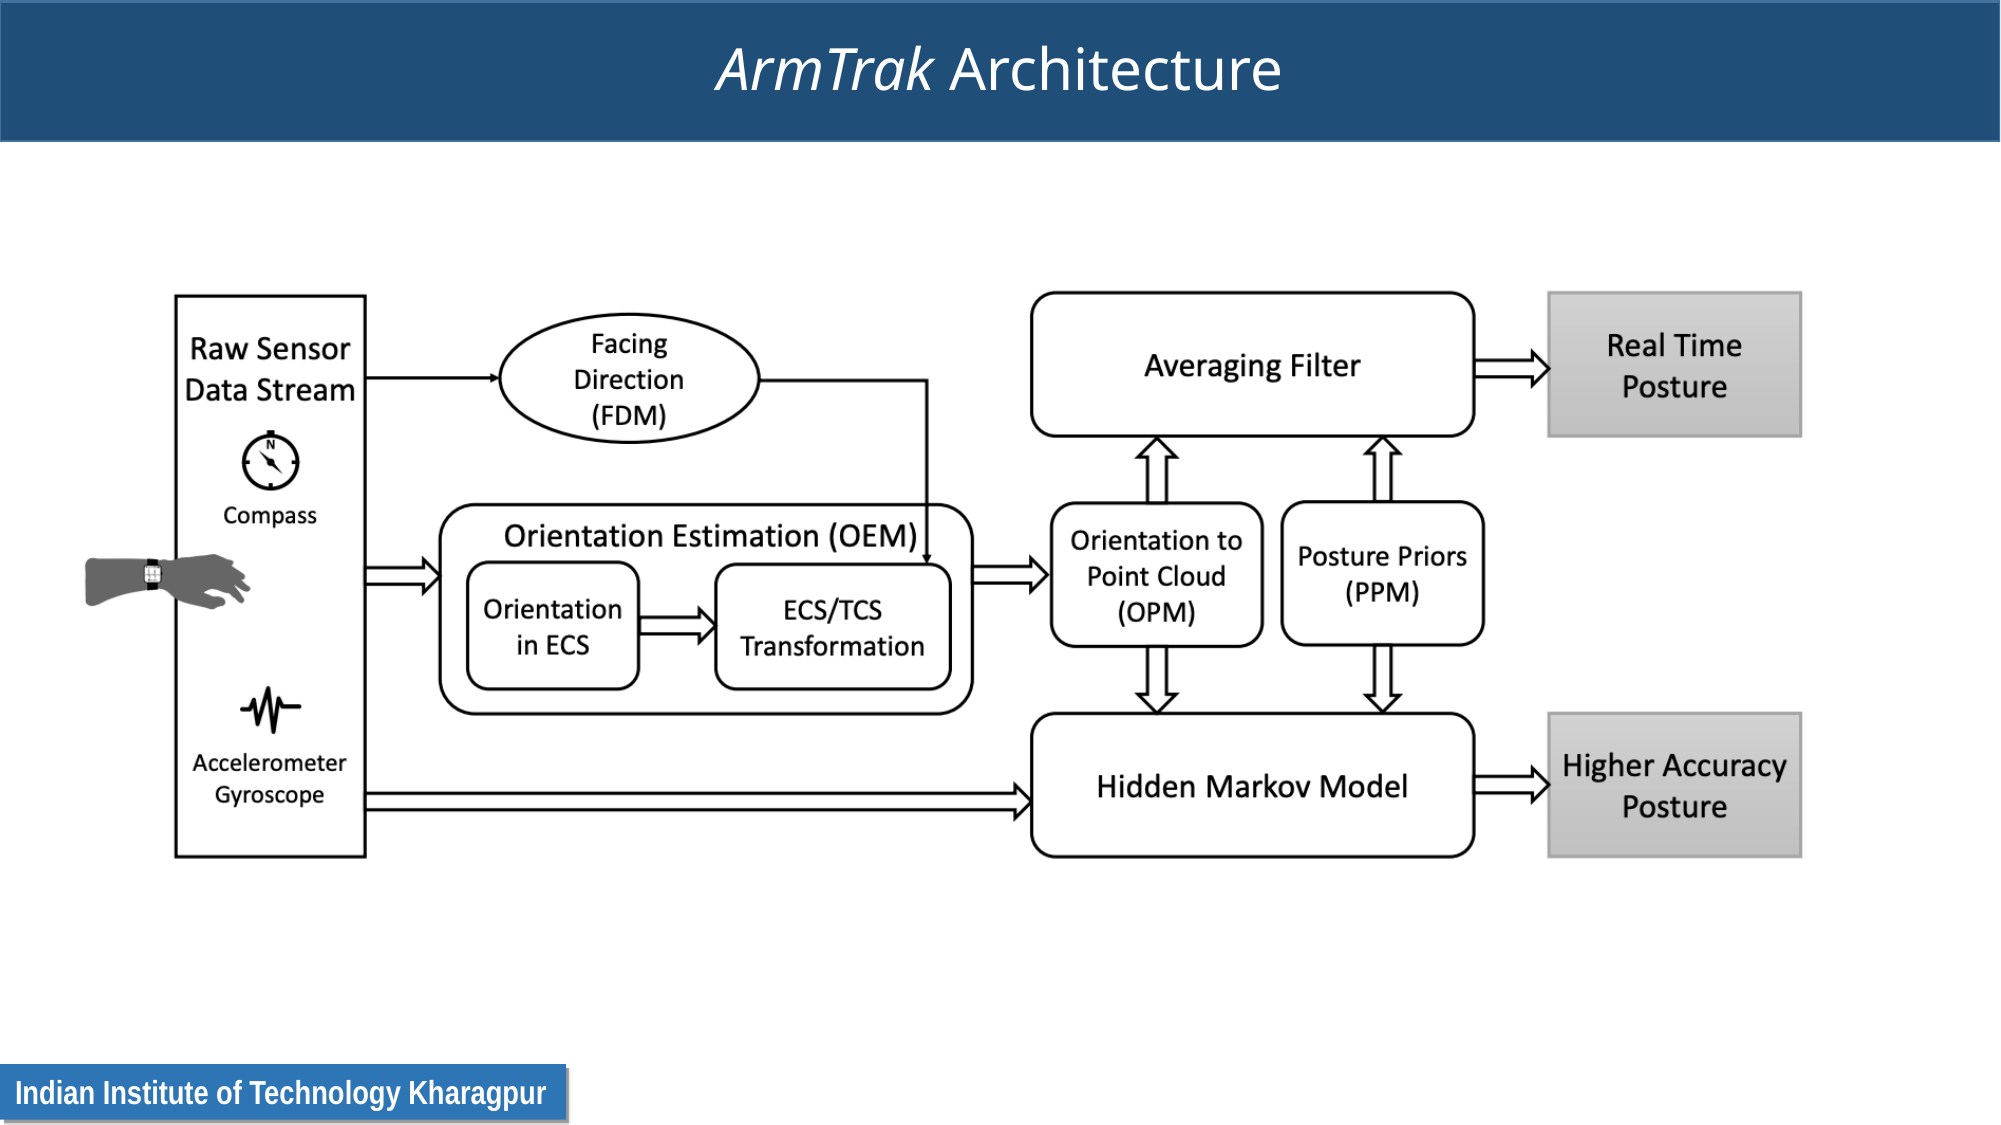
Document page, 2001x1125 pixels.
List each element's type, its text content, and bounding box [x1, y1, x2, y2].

picture [50, 243, 1835, 882]
title ArmTrak Architecture [0, 1, 2000, 141]
